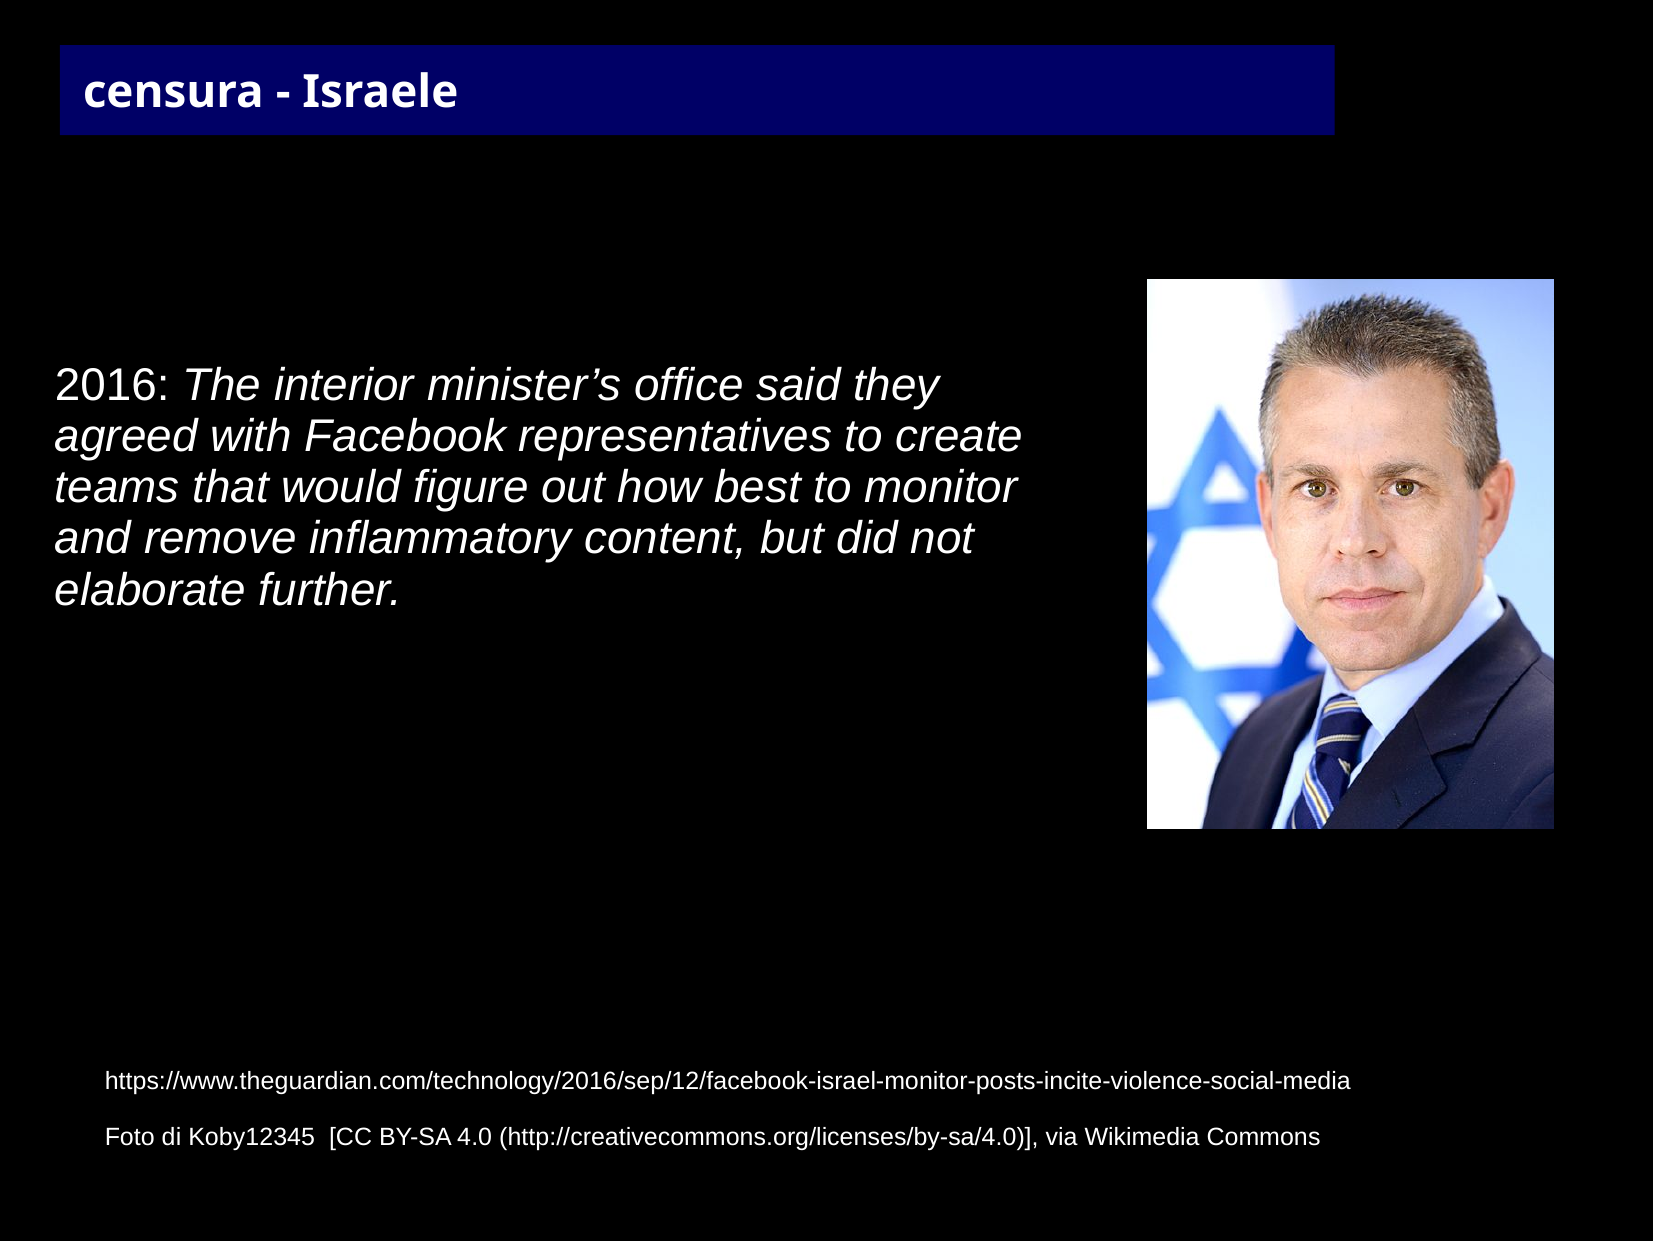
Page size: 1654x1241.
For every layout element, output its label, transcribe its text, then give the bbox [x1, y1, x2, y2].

picture [1147, 279, 1554, 829]
list censura - Israele [59, 45, 1335, 136]
text_box 2016: The interior minister’s office said they agreed with Facebook representatives to create teams that would figure out how best to monitor and remove inflammatory content, but did not elaborate further. [40, 351, 1108, 623]
text_box https://www.theguardian.com/technology/2016/sep/12/facebook-israel-monitor-posts-incite-violence-social-media Foto di Koby12345 [CC BY-SA 4.0 (http://creativecommons.org/licenses/by-sa/4.0)], via Wikimedia Commons [90, 1059, 1653, 1186]
